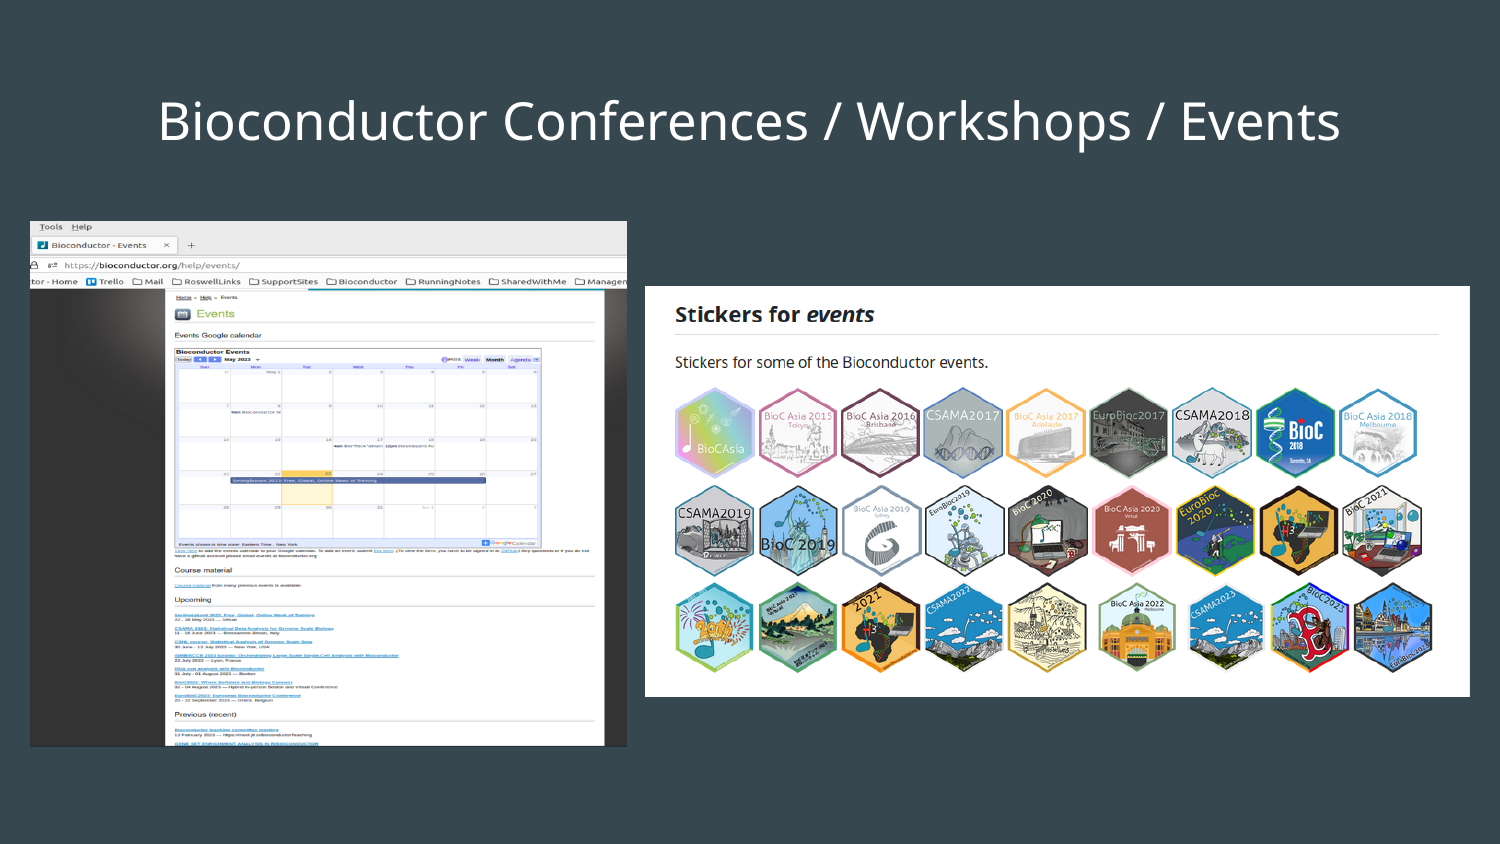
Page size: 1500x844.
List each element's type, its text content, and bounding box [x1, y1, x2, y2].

picture [645, 286, 1470, 697]
picture [30, 221, 627, 747]
title Bioconductor Conferences / Workshops / Events [51, 72, 1449, 167]
